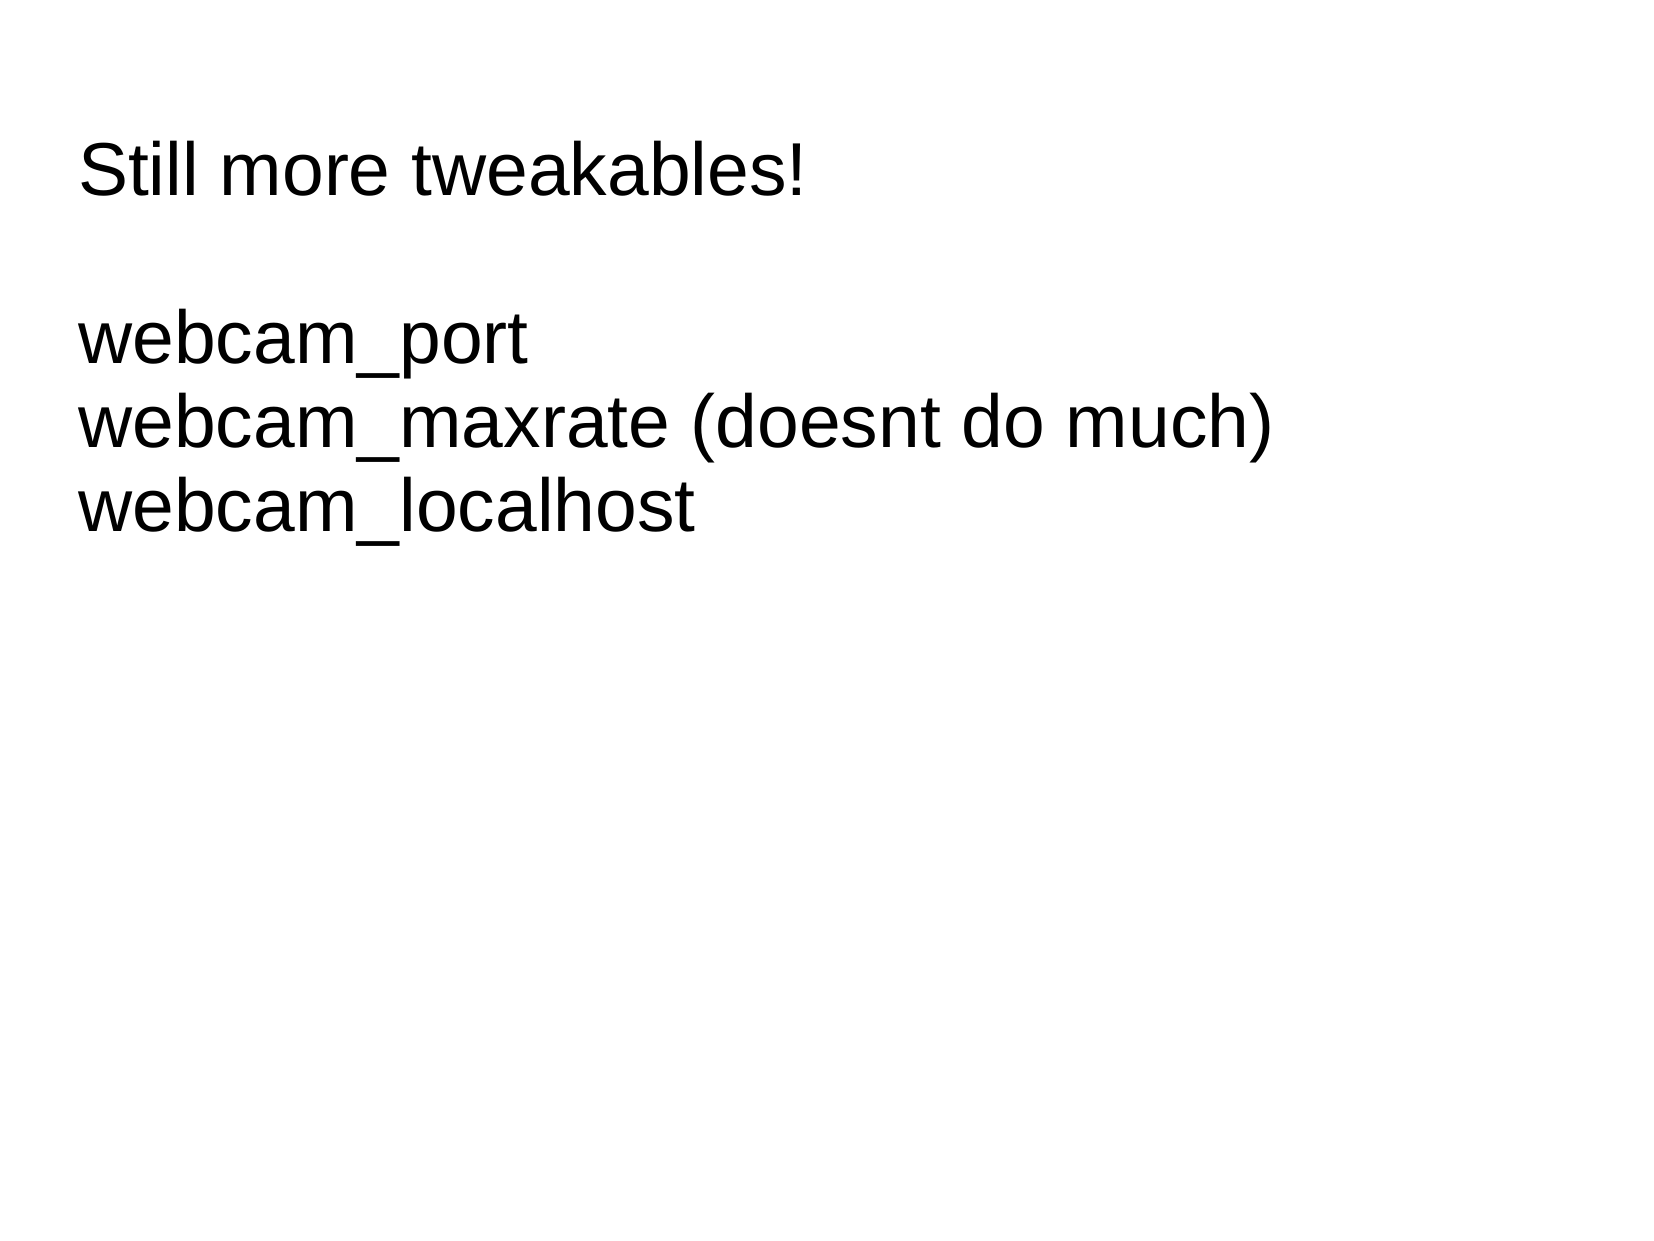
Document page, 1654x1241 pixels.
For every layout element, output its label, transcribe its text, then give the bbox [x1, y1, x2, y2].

text_box Still more tweakables! webcam_port webcam_maxrate (doesnt do much) webcam_localhost [63, 120, 1291, 556]
